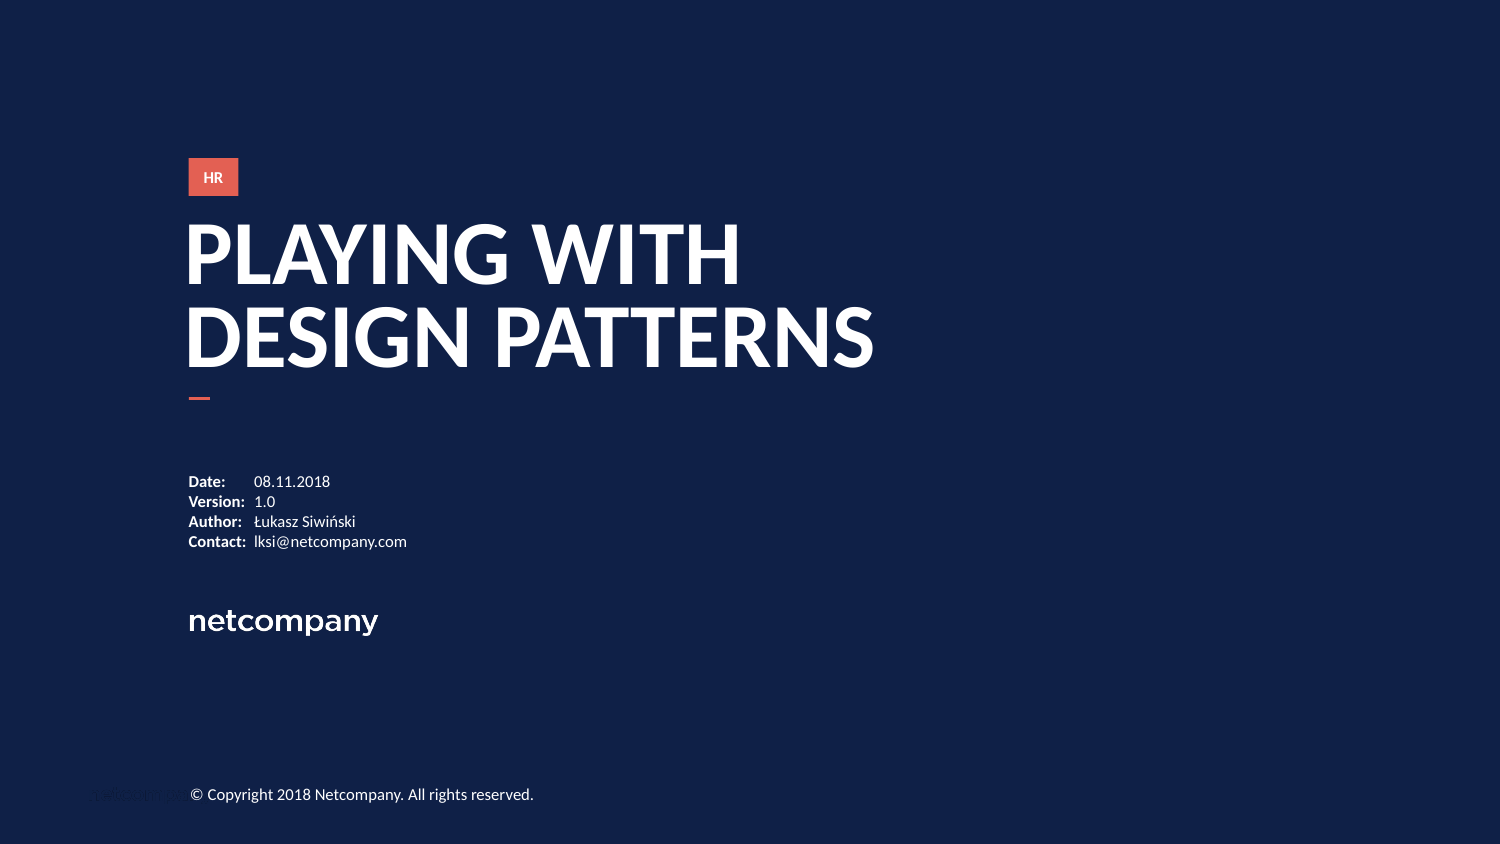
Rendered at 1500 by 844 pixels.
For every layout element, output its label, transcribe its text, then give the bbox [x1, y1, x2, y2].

text_box 1.0 [254, 490, 750, 510]
text_box [188, 610, 380, 636]
text_box hr [188, 158, 239, 196]
text_box lksi@netcompany.com [254, 530, 750, 553]
text_box 08.11.2018 [254, 471, 750, 490]
picture [88, 787, 213, 804]
text_box Playing with design patterns [184, 219, 1012, 390]
text_box Łukasz Siwiński [254, 510, 750, 530]
